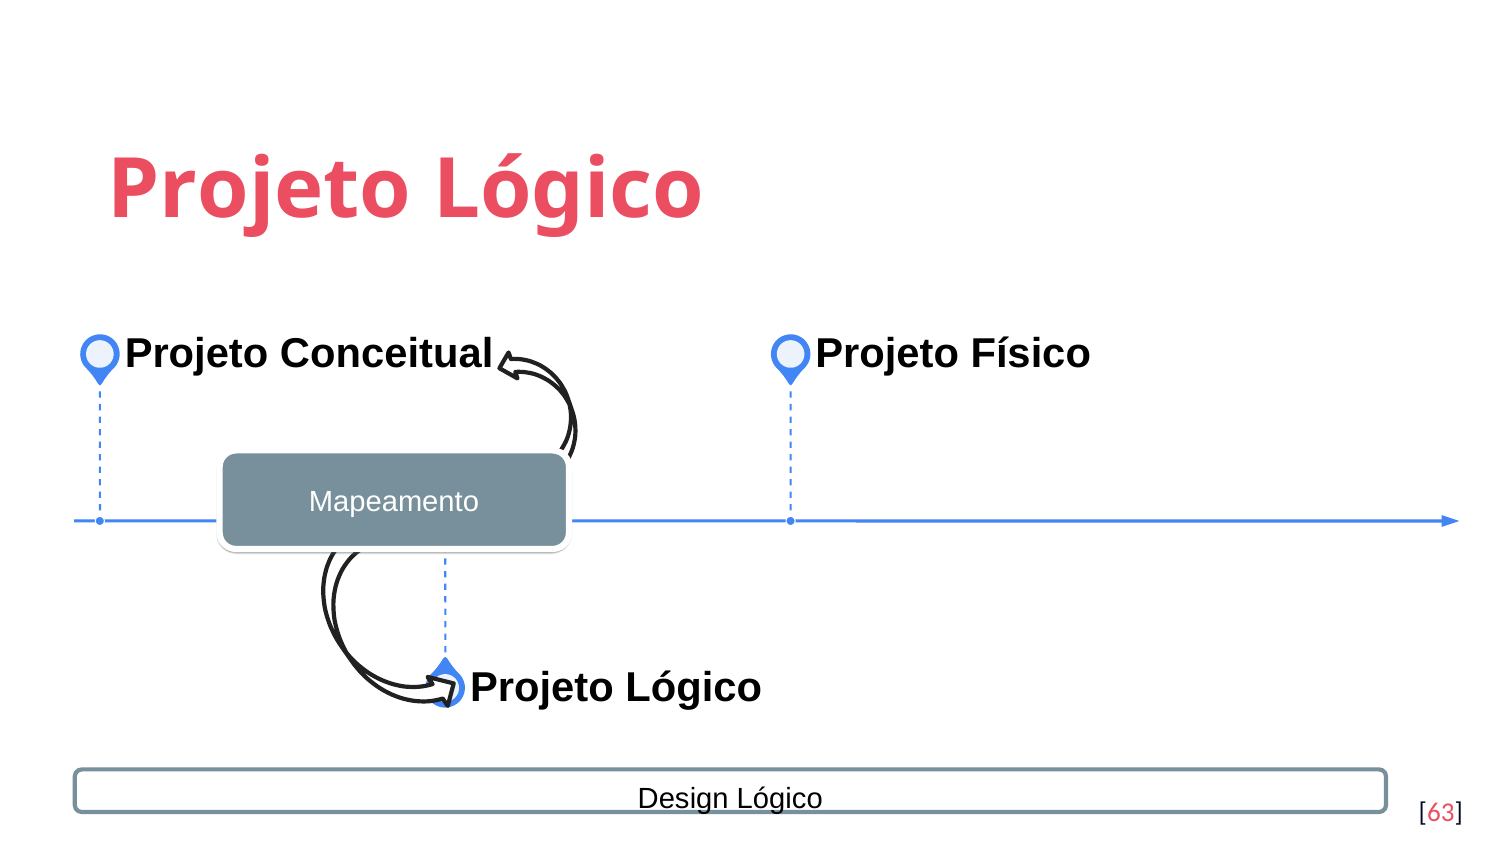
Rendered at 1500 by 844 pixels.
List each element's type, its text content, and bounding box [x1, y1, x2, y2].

text_box Projeto Conceitual [124, 328, 700, 379]
text_box Projeto Físico [815, 328, 1391, 379]
text_box [773, 336, 809, 381]
text_box Projeto Lógico [470, 662, 1046, 713]
text_box [74, 516, 219, 526]
text_box Projeto Lógico [92, 104, 1408, 243]
text_box Design Lógico [74, 769, 1387, 813]
text_box [82, 336, 118, 381]
text_box Mapeamento [219, 450, 570, 550]
text_box [323, 550, 463, 706]
text_box [570, 516, 1460, 526]
text_box [499, 352, 576, 459]
slide_number [63] [1403, 779, 1494, 844]
